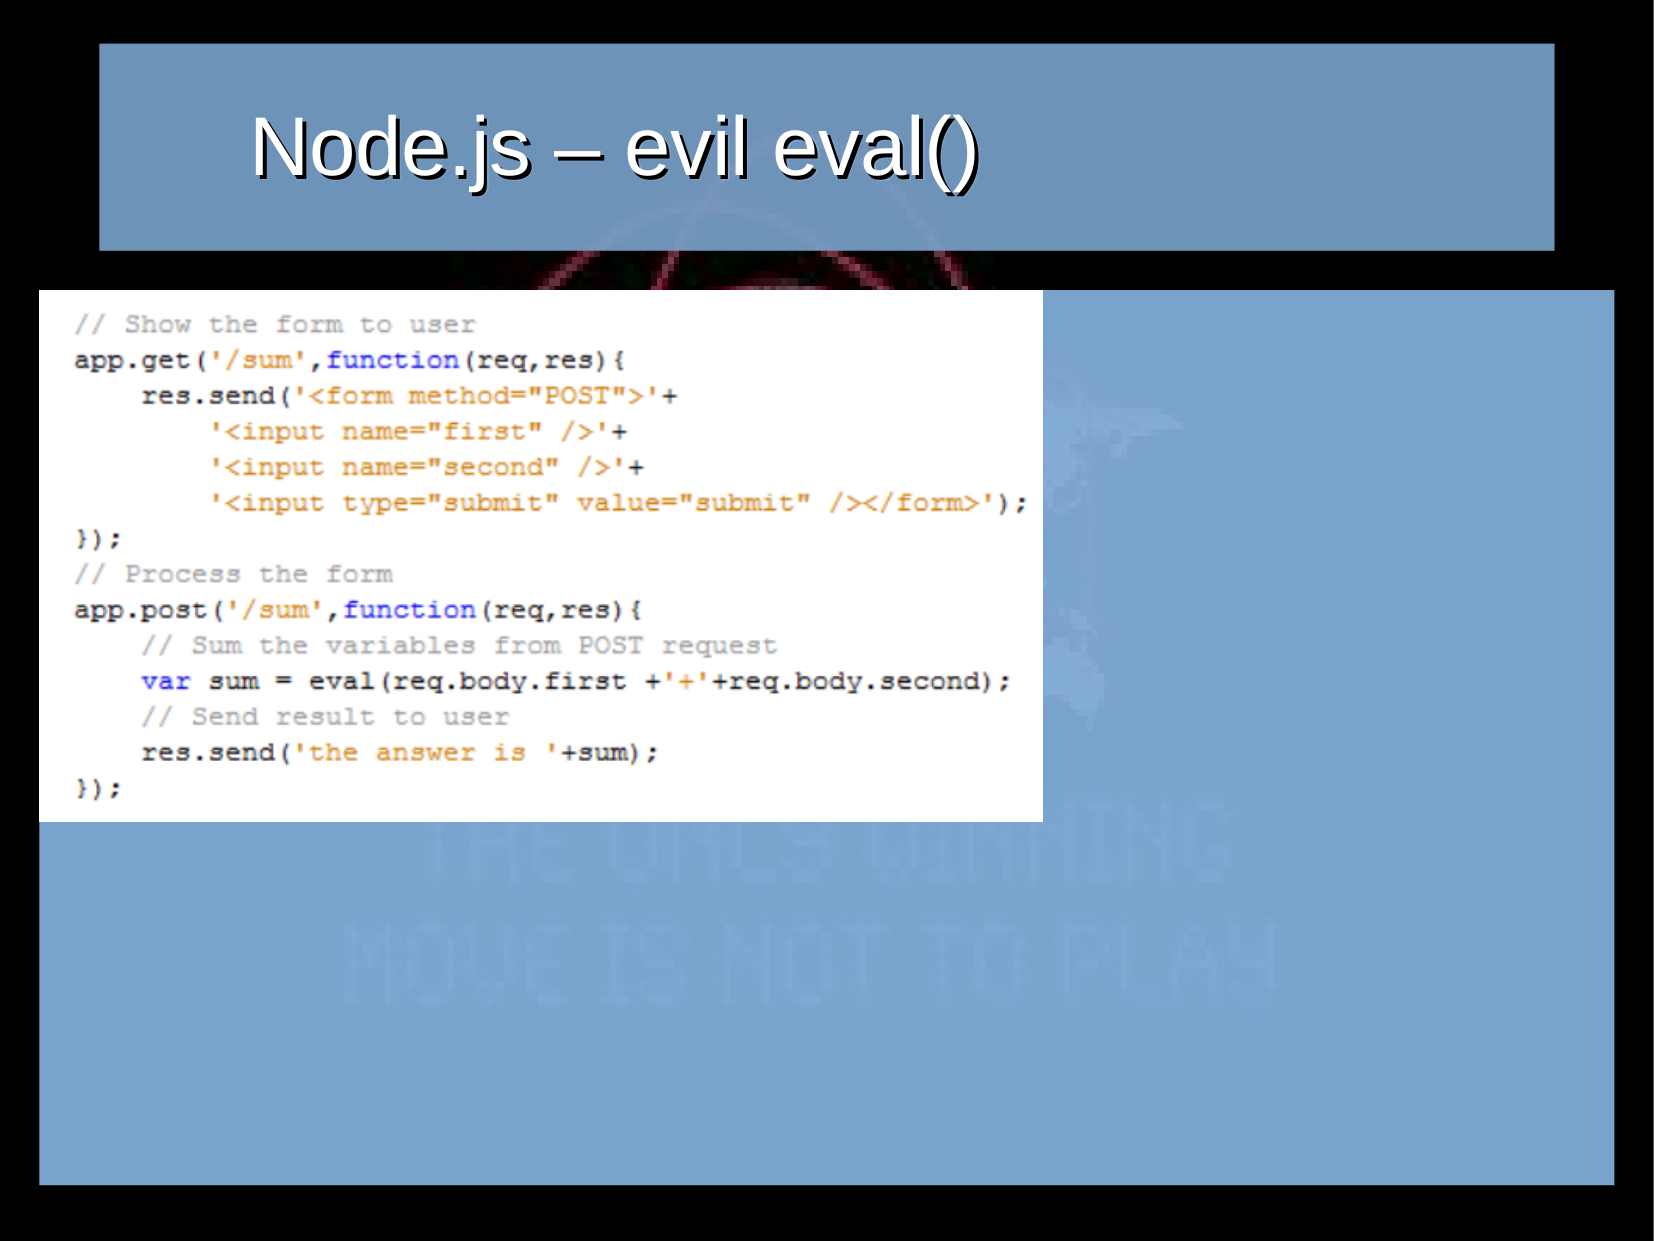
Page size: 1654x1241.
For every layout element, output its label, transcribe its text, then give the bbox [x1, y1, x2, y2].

title Node.js – evil eval() [99, 43, 1555, 251]
picture [0, 0, 1654, 1241]
text_box [39, 290, 1615, 1186]
